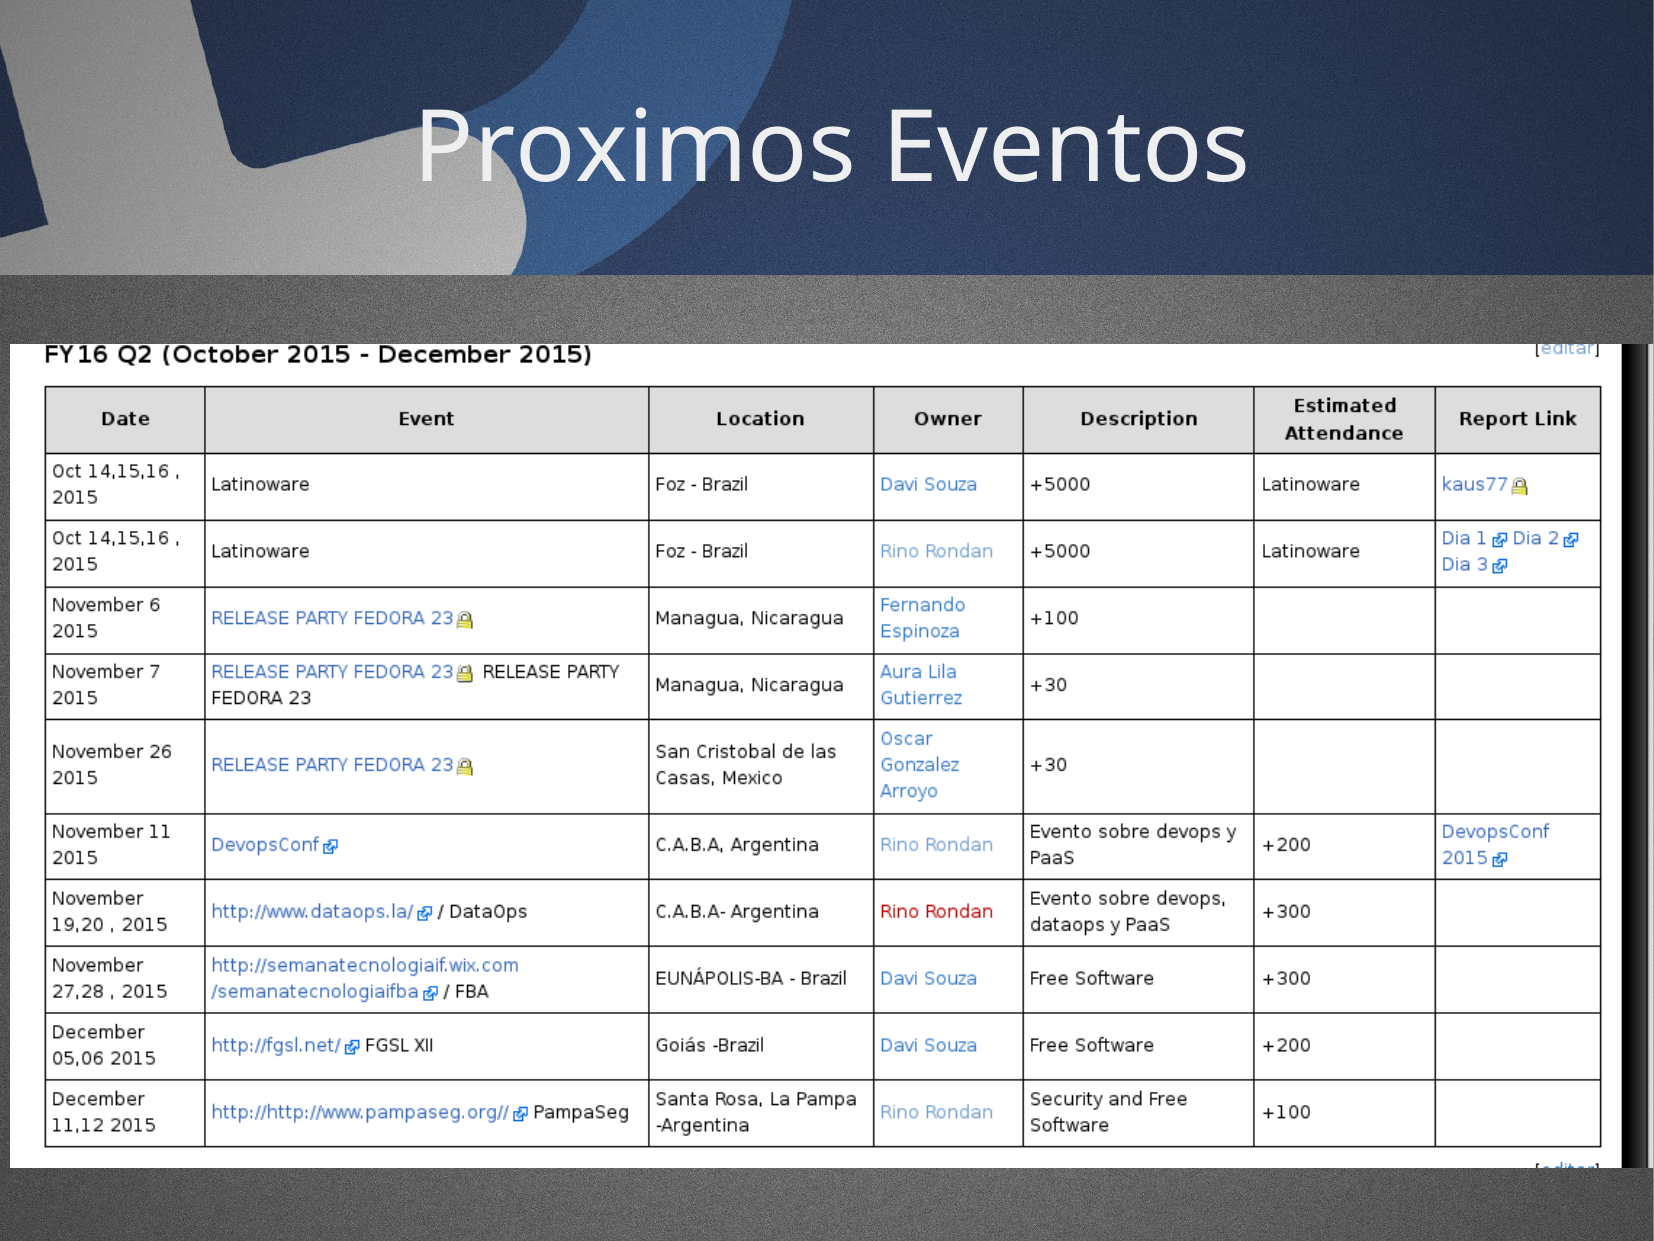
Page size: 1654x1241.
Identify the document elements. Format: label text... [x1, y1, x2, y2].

picture [0, 0, 1654, 1241]
text_box Proximos Eventos [88, 43, 1577, 252]
